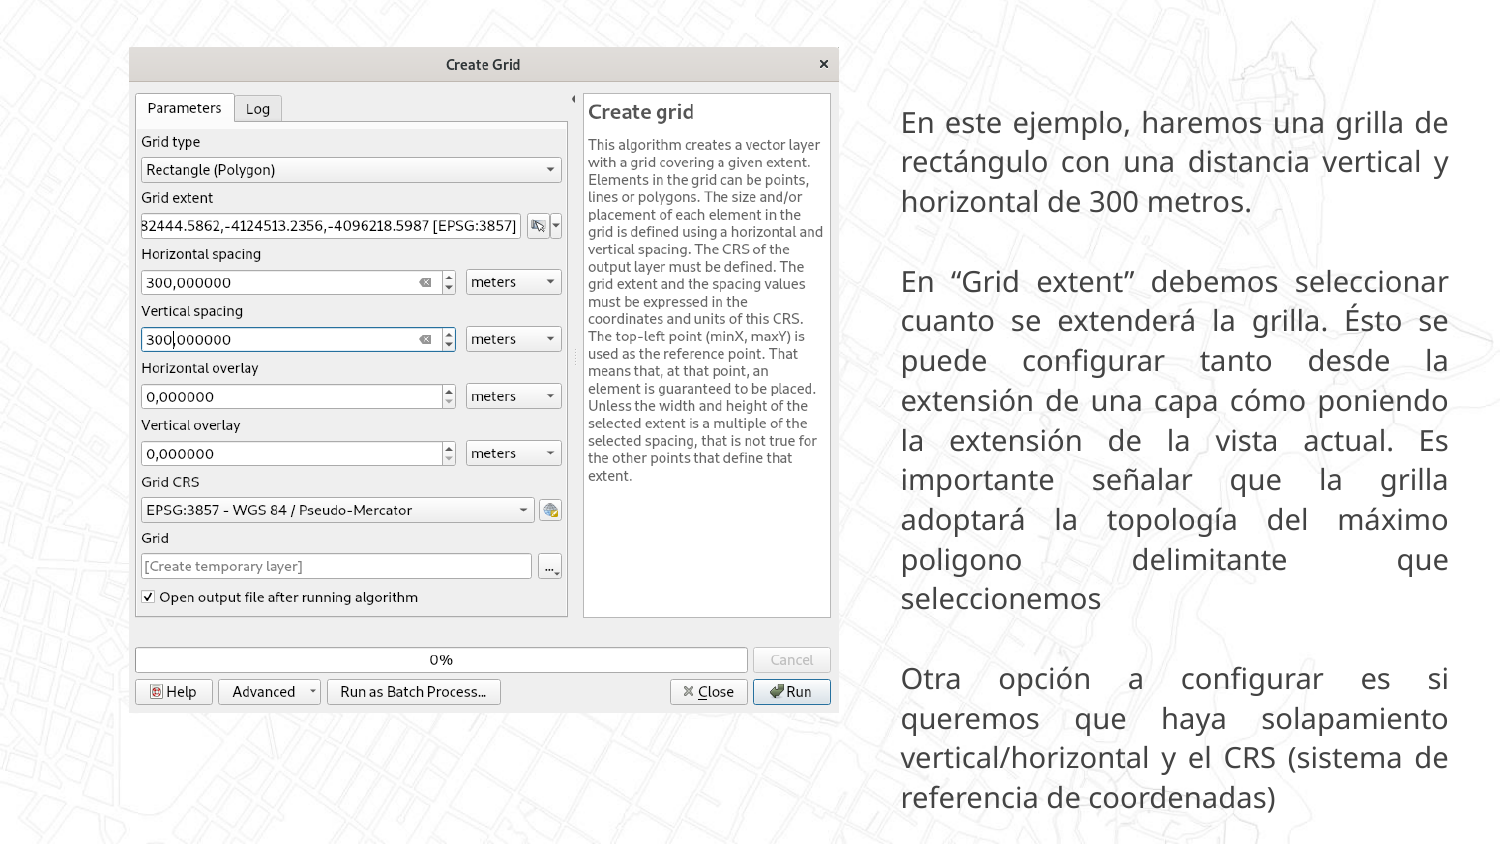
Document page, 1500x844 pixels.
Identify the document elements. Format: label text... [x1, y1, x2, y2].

text_box En este ejemplo, haremos una grilla de rectángulo con una distancia vertical y horizontal de 300 metros. En “Grid extent” debemos seleccionar cuanto se extenderá la grilla. Ésto se puede configurar tanto desde la extensión de una capa cómo poniendo la extensión de la vista actual. Es importante señalar que la grilla adoptará la topología del máximo poligono delimitante que seleccionemos Otra opción a configurar es si queremos que haya solapamiento vertical/horizontal y el CRS (sistema de referencia de coordenadas) [885, 94, 1465, 844]
picture [0, 0, 1500, 844]
